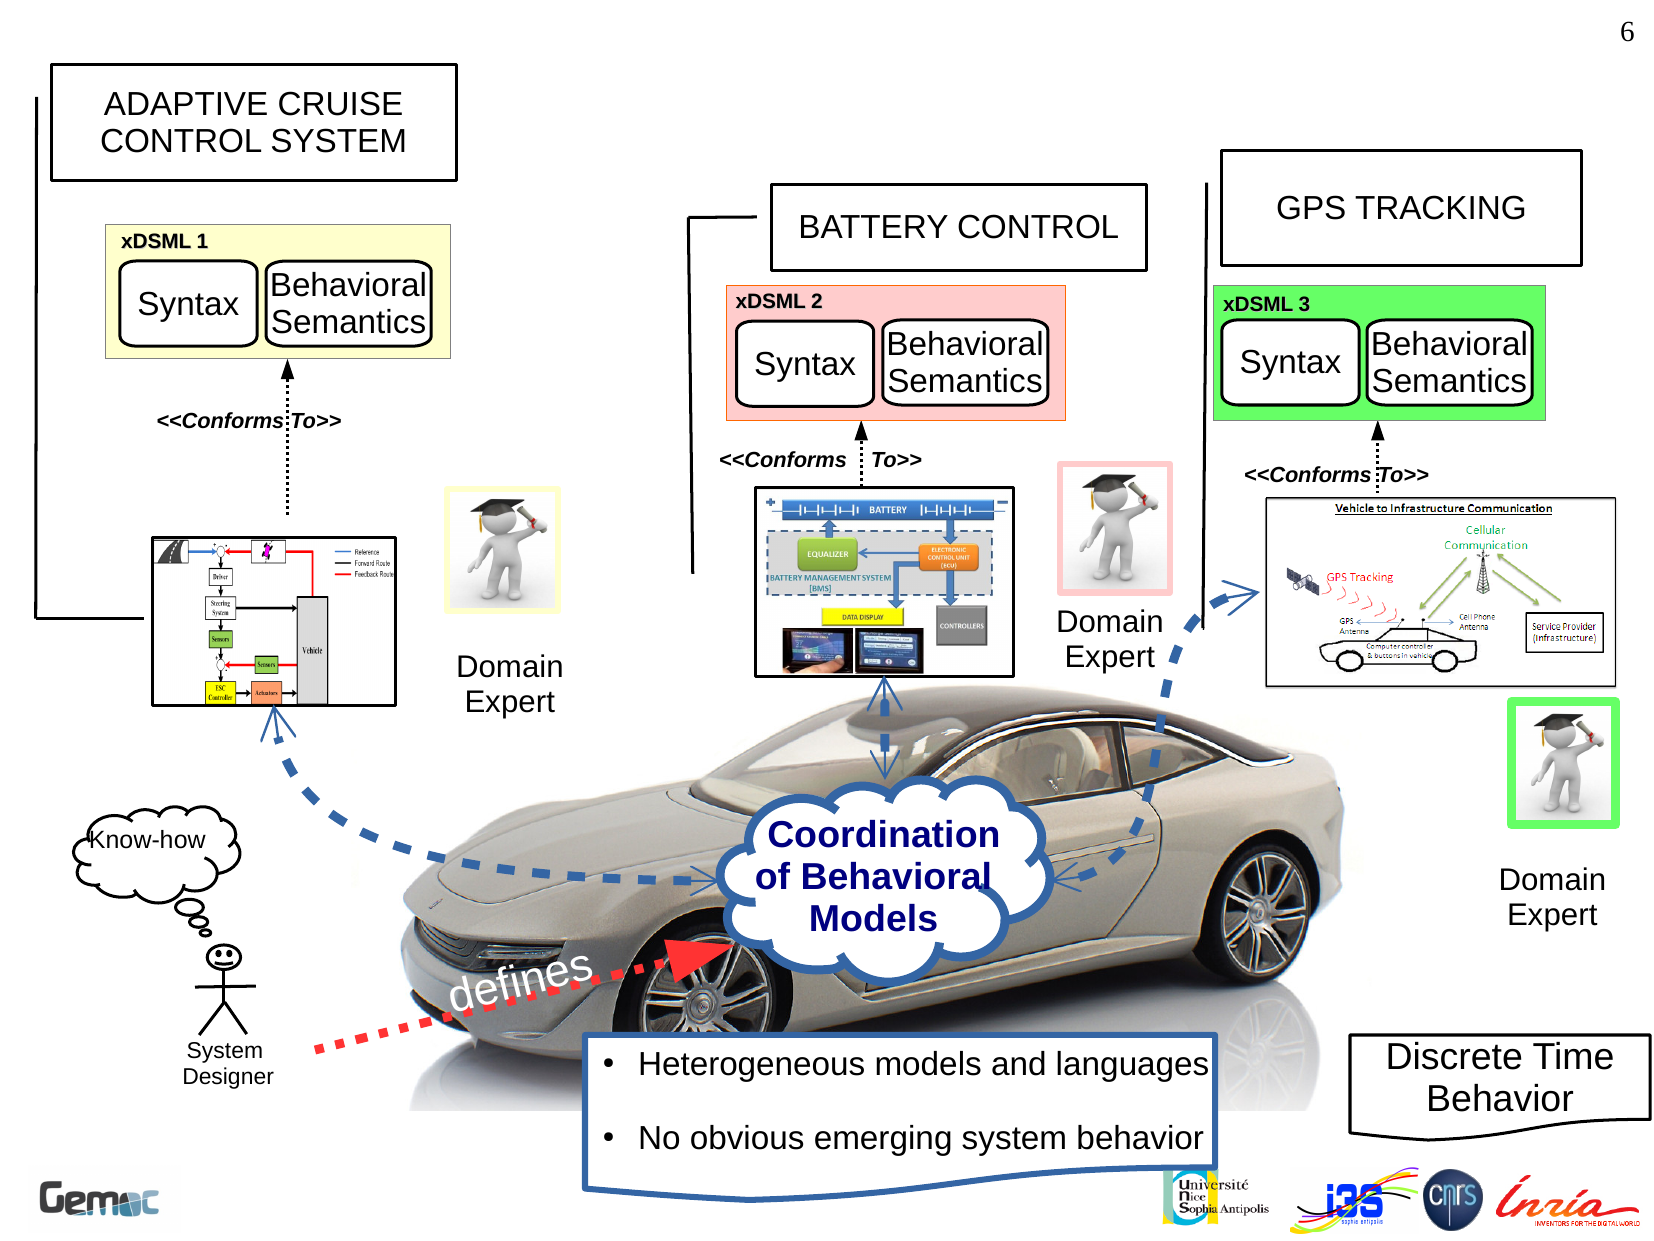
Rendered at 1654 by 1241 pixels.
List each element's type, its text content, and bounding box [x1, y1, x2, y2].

picture [1062, 466, 1167, 590]
text_box Behavioral Semantics [882, 319, 1048, 406]
text_box <<Conforms To>> [704, 439, 939, 480]
text_box Know-how [189, 916, 208, 928]
text_box <<Conforms To>> [141, 401, 359, 445]
text_box ADAPTIVE CRUISE CONTROL SYSTEM [51, 64, 456, 180]
picture [351, 493, 1621, 1111]
text_box GPS TRACKING [1221, 150, 1582, 266]
text_box xDSML 3 [1193, 285, 1329, 324]
picture [153, 539, 394, 705]
text_box [105, 224, 451, 359]
text_box Know-how [73, 806, 241, 904]
text_box Syntax [1221, 319, 1360, 406]
text_box Know-how [175, 899, 204, 916]
text_box [726, 285, 1066, 421]
text_box Coordination of Behavioral Models [720, 779, 1051, 983]
picture [1515, 706, 1612, 821]
text_box System Designer [126, 1002, 331, 1098]
text_box Syntax [736, 321, 874, 407]
picture [450, 492, 556, 609]
text_box Syntax [119, 260, 258, 347]
text_box xDSML 2 [714, 282, 844, 322]
text_box Domain Expert [1470, 855, 1636, 941]
text_box Heterogeneous models and languages No obvious emerging system behavior [585, 1034, 1216, 1200]
text_box Behavioral Semantics [266, 261, 432, 347]
text_box [1213, 285, 1546, 421]
text_box Discrete Time Behavior [1350, 1035, 1651, 1141]
picture [756, 489, 1012, 676]
text_box BATTERY CONTROL [771, 184, 1147, 270]
text_box Domain Expert [420, 642, 601, 728]
text_box [207, 944, 241, 970]
text_box Domain Expert [1020, 596, 1201, 683]
picture [1137, 1150, 1647, 1241]
text_box xDSML 1 [90, 222, 239, 262]
text_box Behavioral Semantics [1367, 319, 1533, 406]
text_box <<Conforms To>> [1229, 455, 1451, 535]
